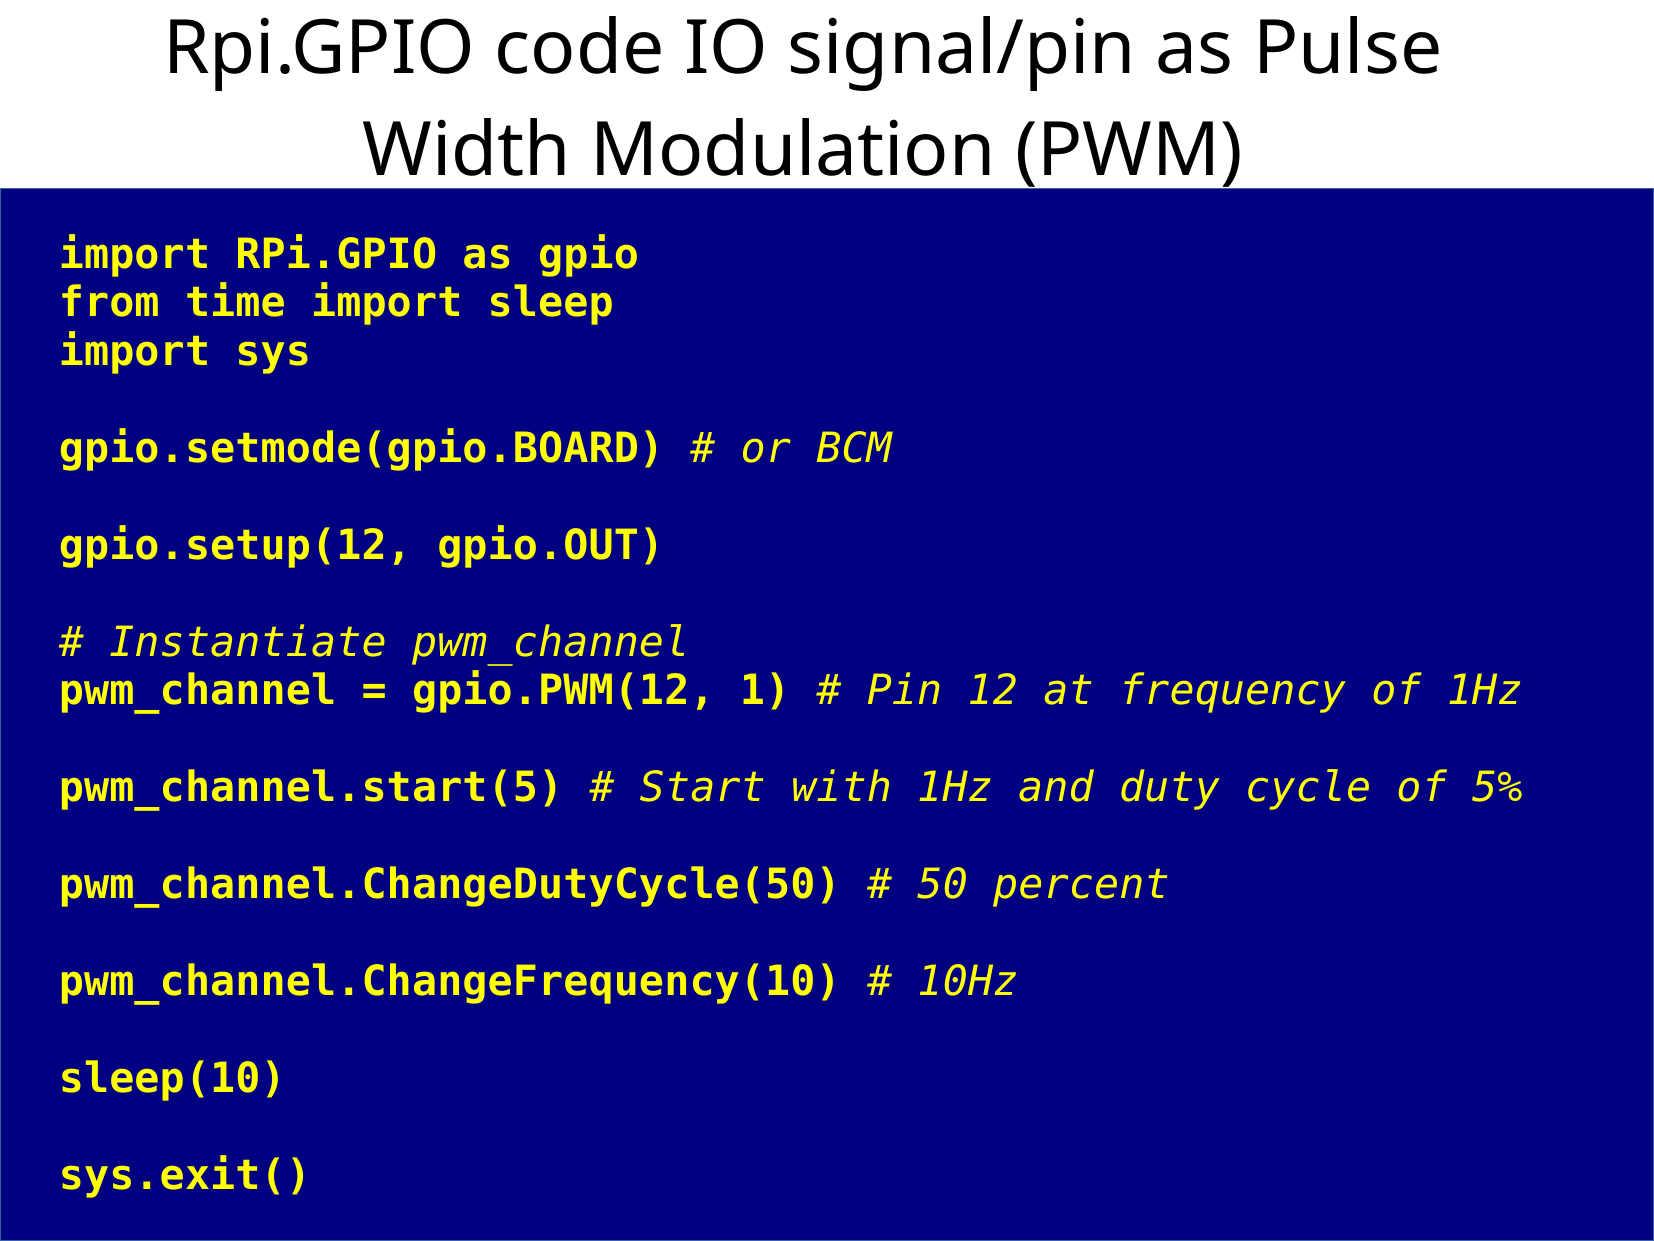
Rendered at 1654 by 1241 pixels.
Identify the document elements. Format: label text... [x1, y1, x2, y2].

title Rpi.GPIO code IO signal/pin as Pulse Width Modulation (PWM) [59, 12, 1548, 178]
text_box import RPi.GPIO as gpio from time import sleep import sys gpio.setmode(gpio.BOARD) # or BCM gpio.setup(12, gpio.OUT) # Instantiate pwm_channel pwm_channel = gpio.PWM(12, 1) # Pin 12 at frequency of 1Hz pwm_channel.start(5) # Start with 1Hz and duty cycle of 5% pwm_channel.ChangeDutyCycle(50) # 50 percent pwm_channel.ChangeFrequency(10) # 10Hz sleep(10) sys.exit() [0, 188, 1654, 1241]
